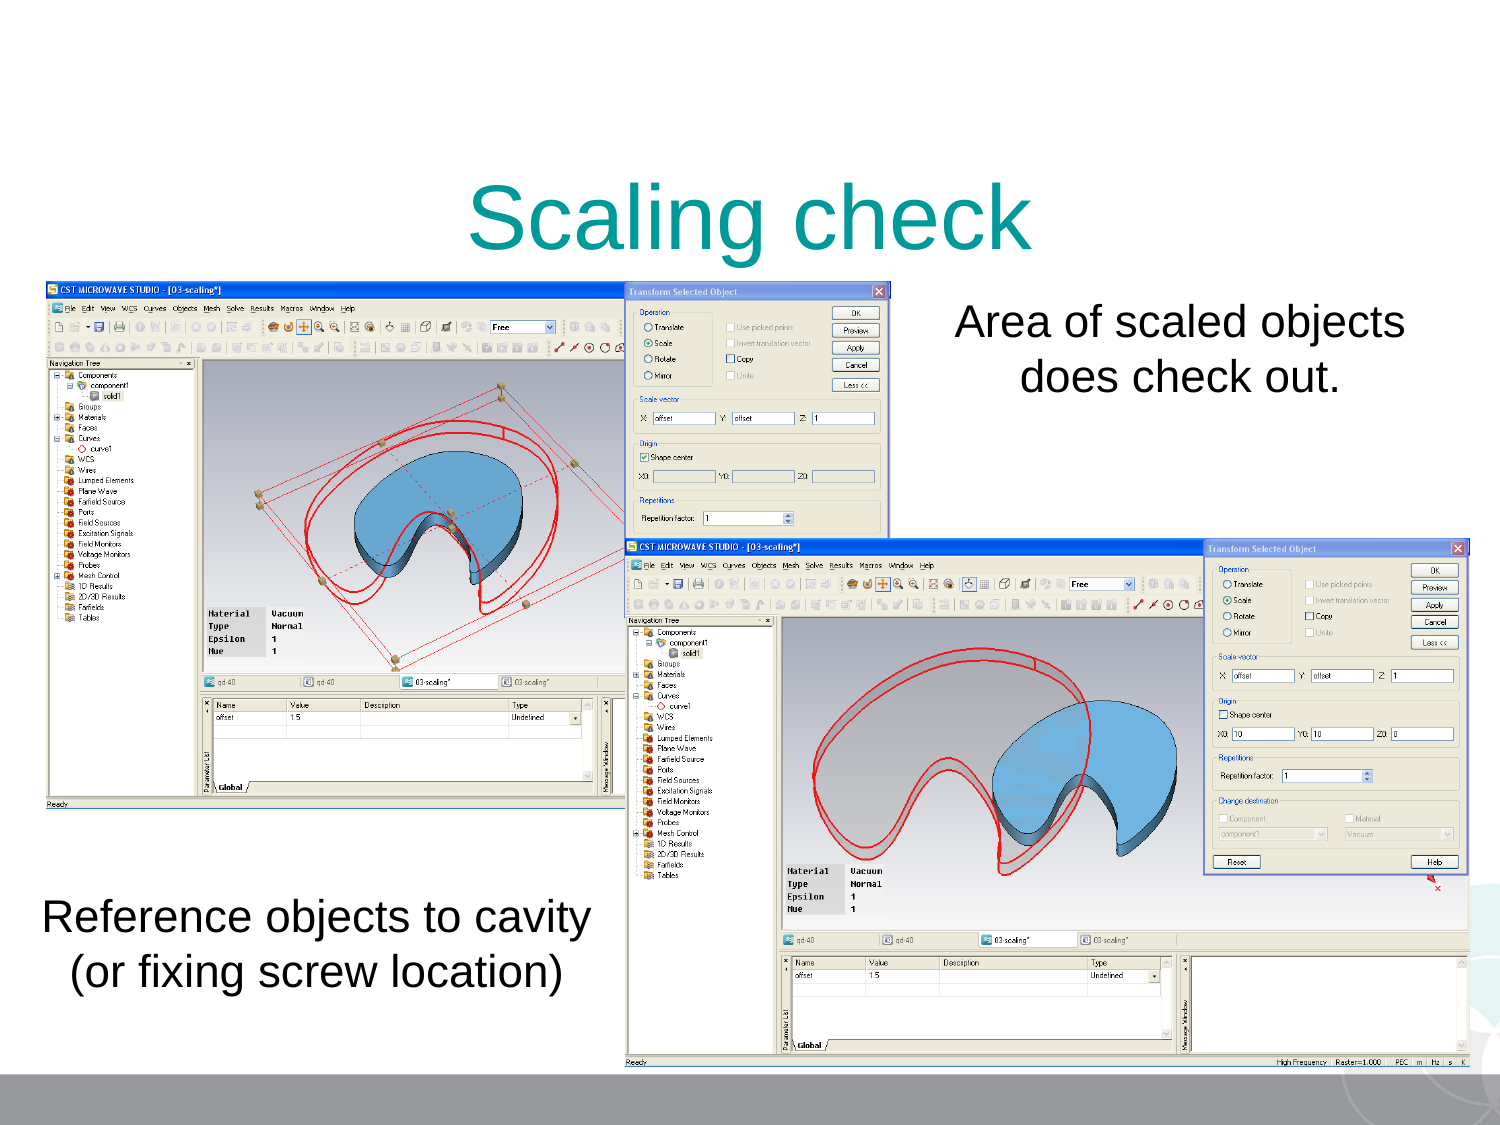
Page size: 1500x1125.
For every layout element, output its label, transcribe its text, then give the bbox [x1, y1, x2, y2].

text_box Reference objects to cavity (or fixing screw location) [26, 878, 608, 1005]
picture [0, 281, 1500, 1125]
text_box Area of scaled objects does check out. [939, 283, 1422, 410]
title Scaling check [62, 137, 1438, 288]
